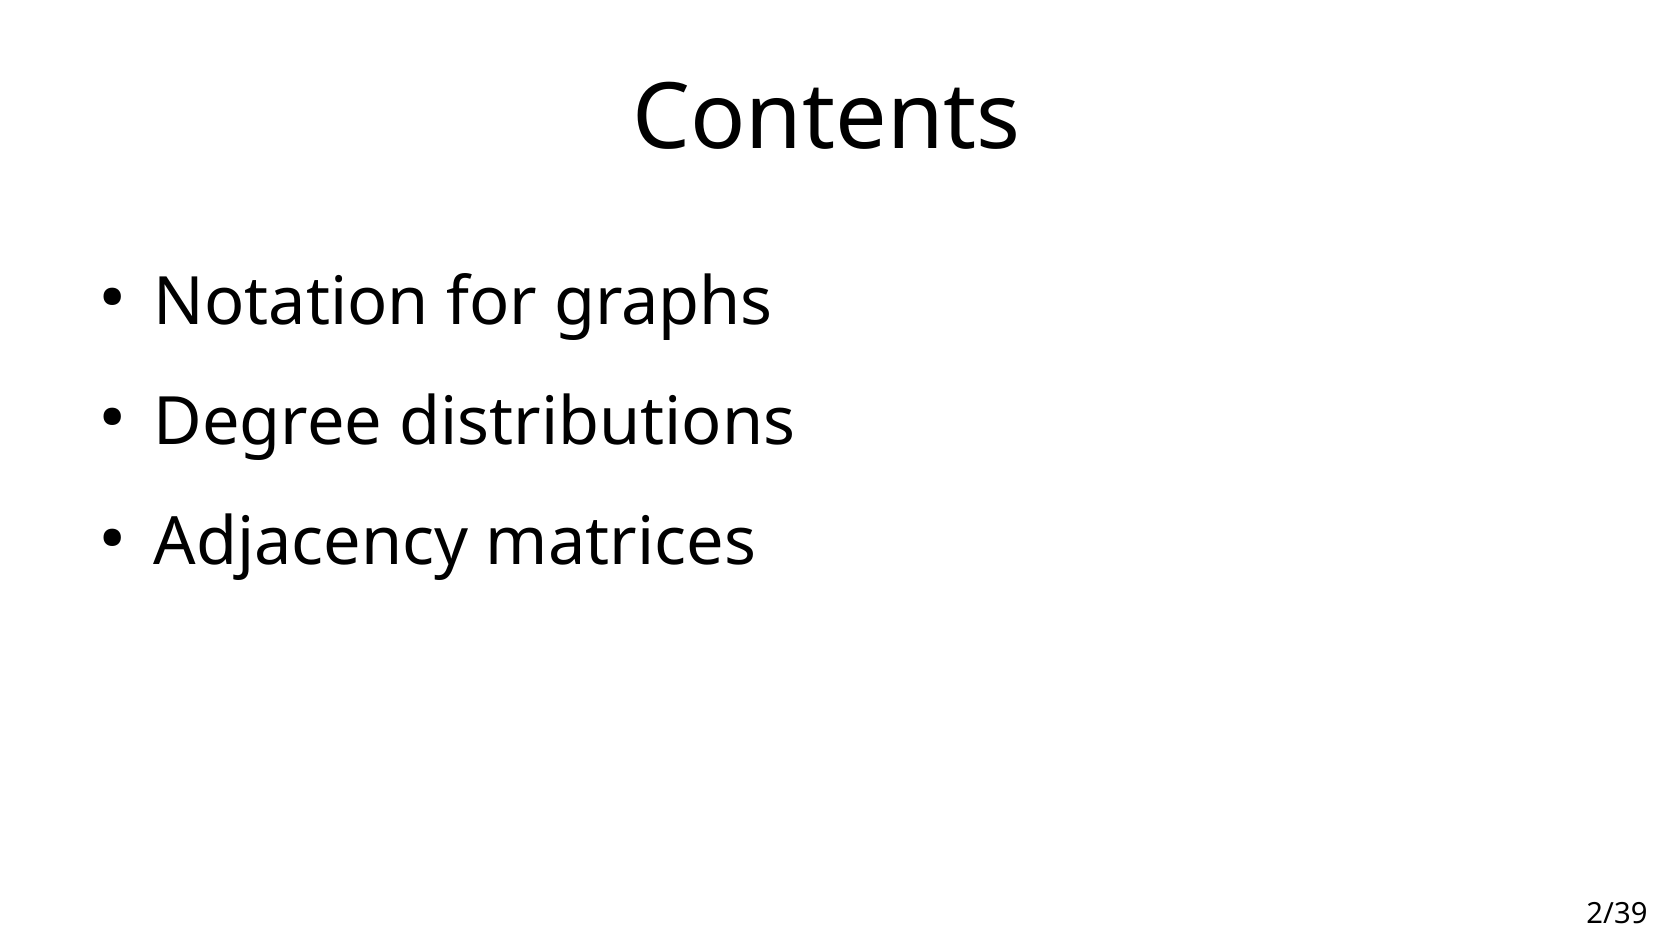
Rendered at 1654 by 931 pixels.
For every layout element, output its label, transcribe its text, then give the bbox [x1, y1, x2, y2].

list Notation for graphs Degree distributions Adjacency matrices [82, 253, 1571, 793]
title Contents [82, 1, 1571, 226]
